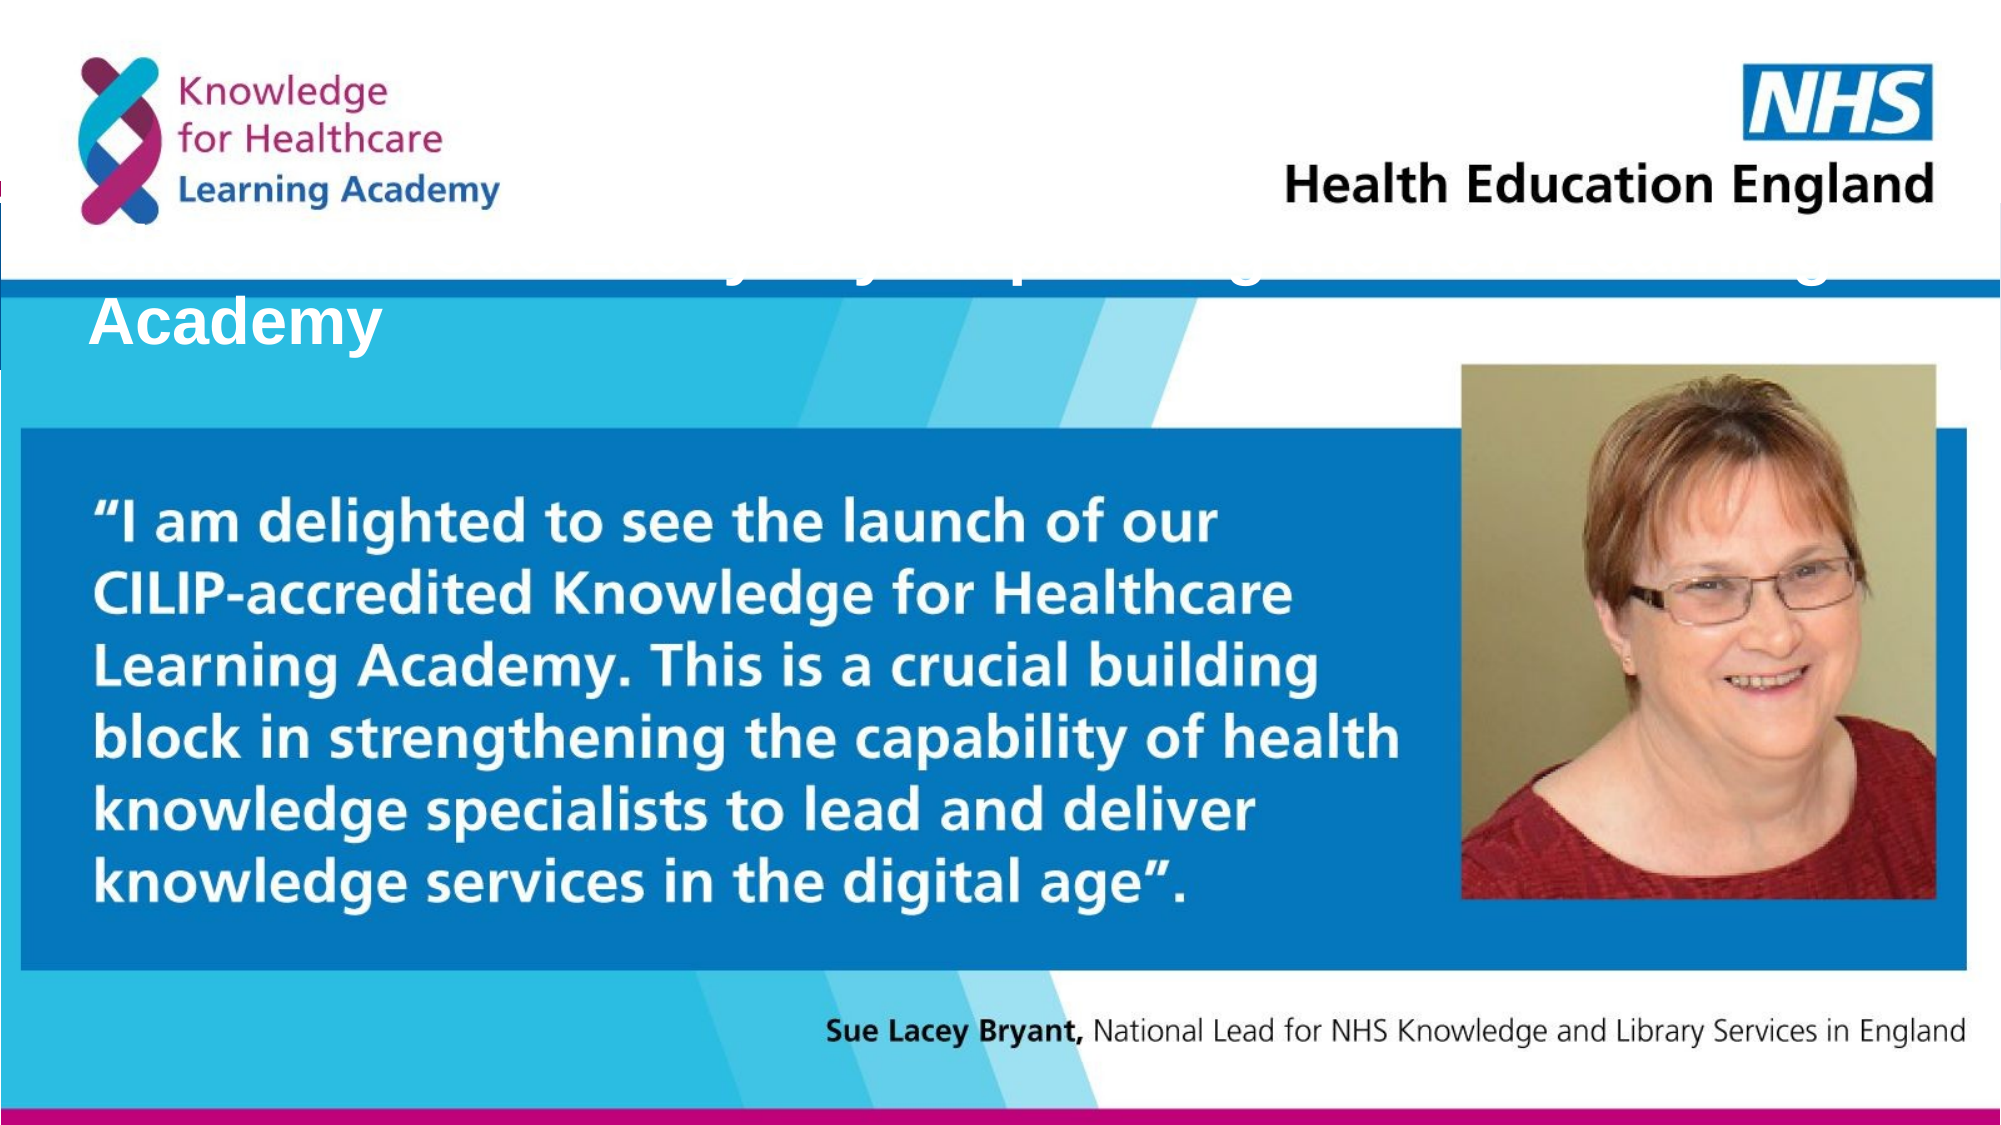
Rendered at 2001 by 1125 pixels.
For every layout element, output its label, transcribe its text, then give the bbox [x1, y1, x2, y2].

picture [1, 1, 2000, 287]
picture [1, 292, 2000, 1125]
picture [1, 288, 72, 295]
title Slide from Sue Lacey Bryant praising the new Learning Academy [72, 204, 1931, 369]
